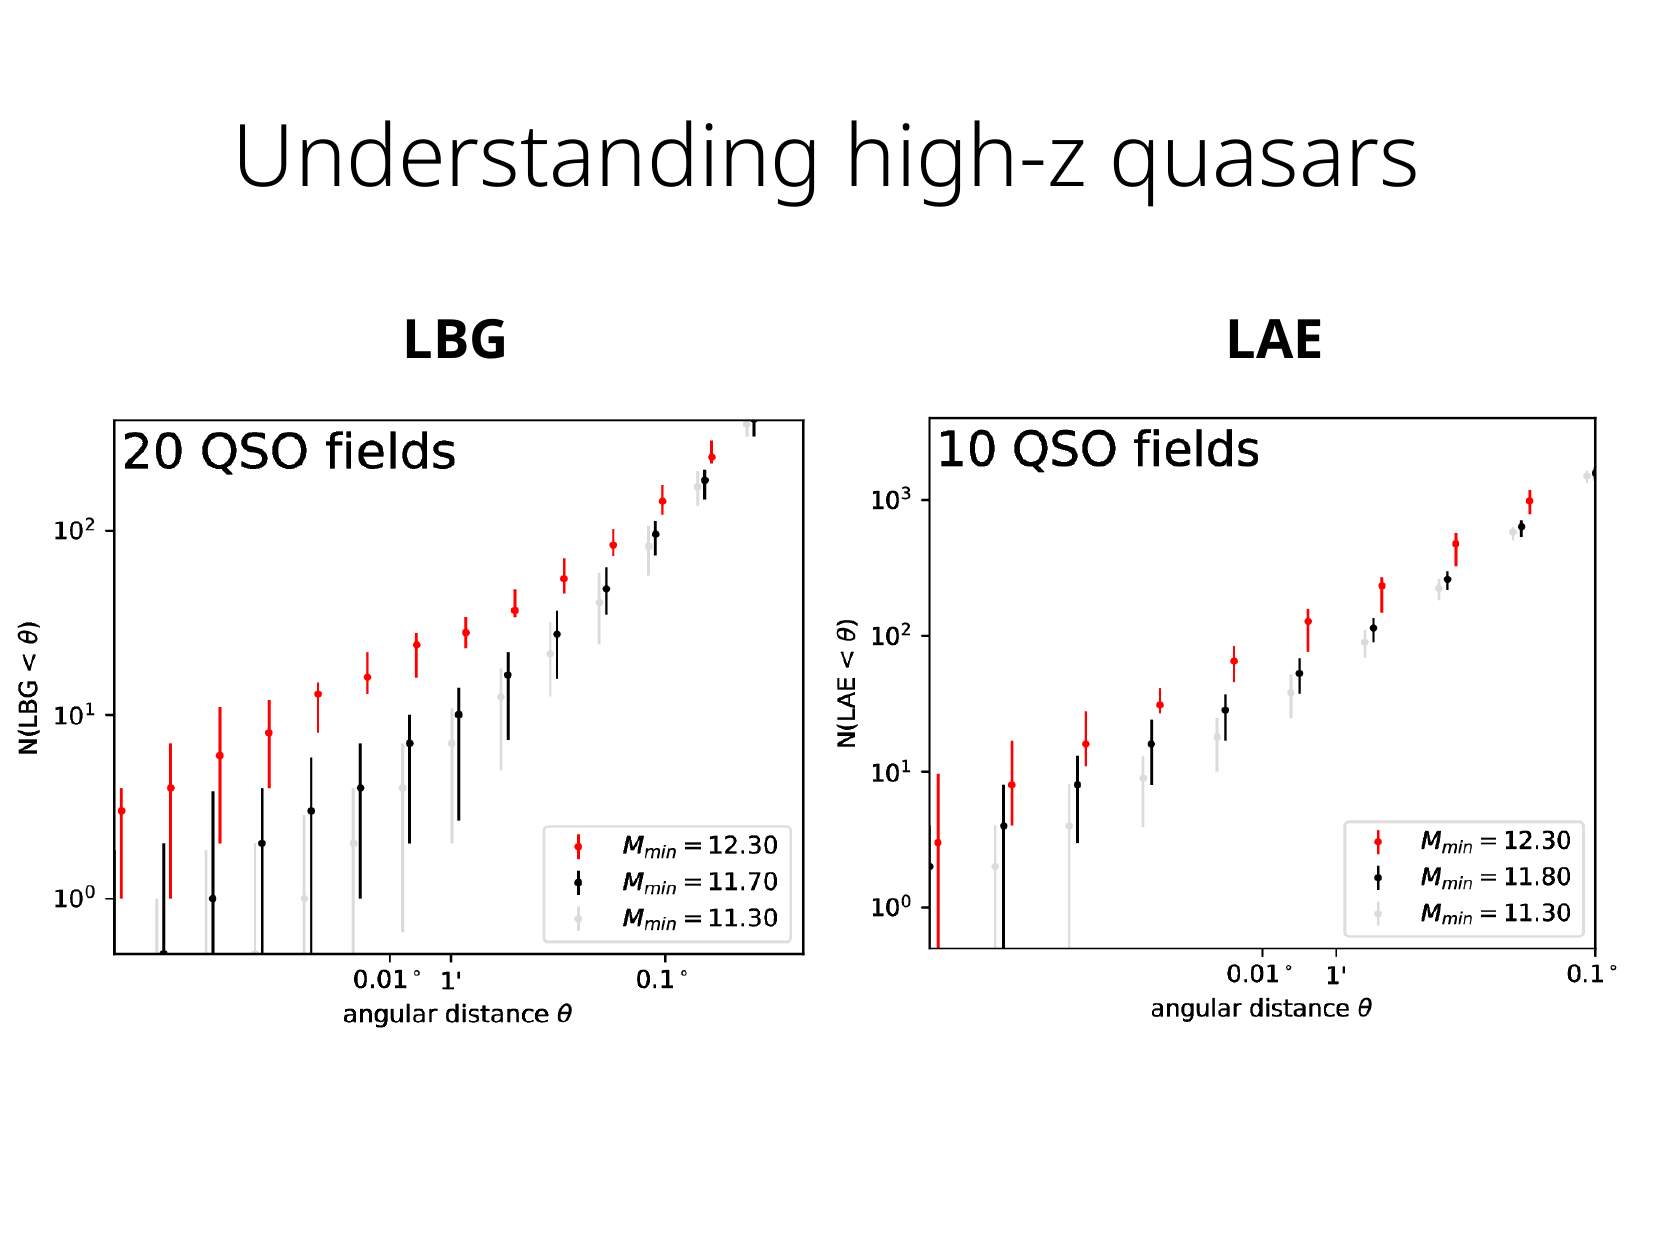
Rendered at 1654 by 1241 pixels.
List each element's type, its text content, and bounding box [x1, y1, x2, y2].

text_box LAE [937, 292, 1613, 371]
text_box LBG [118, 292, 794, 371]
title Understanding high-z quasars [82, 49, 1571, 257]
picture [0, 392, 1641, 1047]
